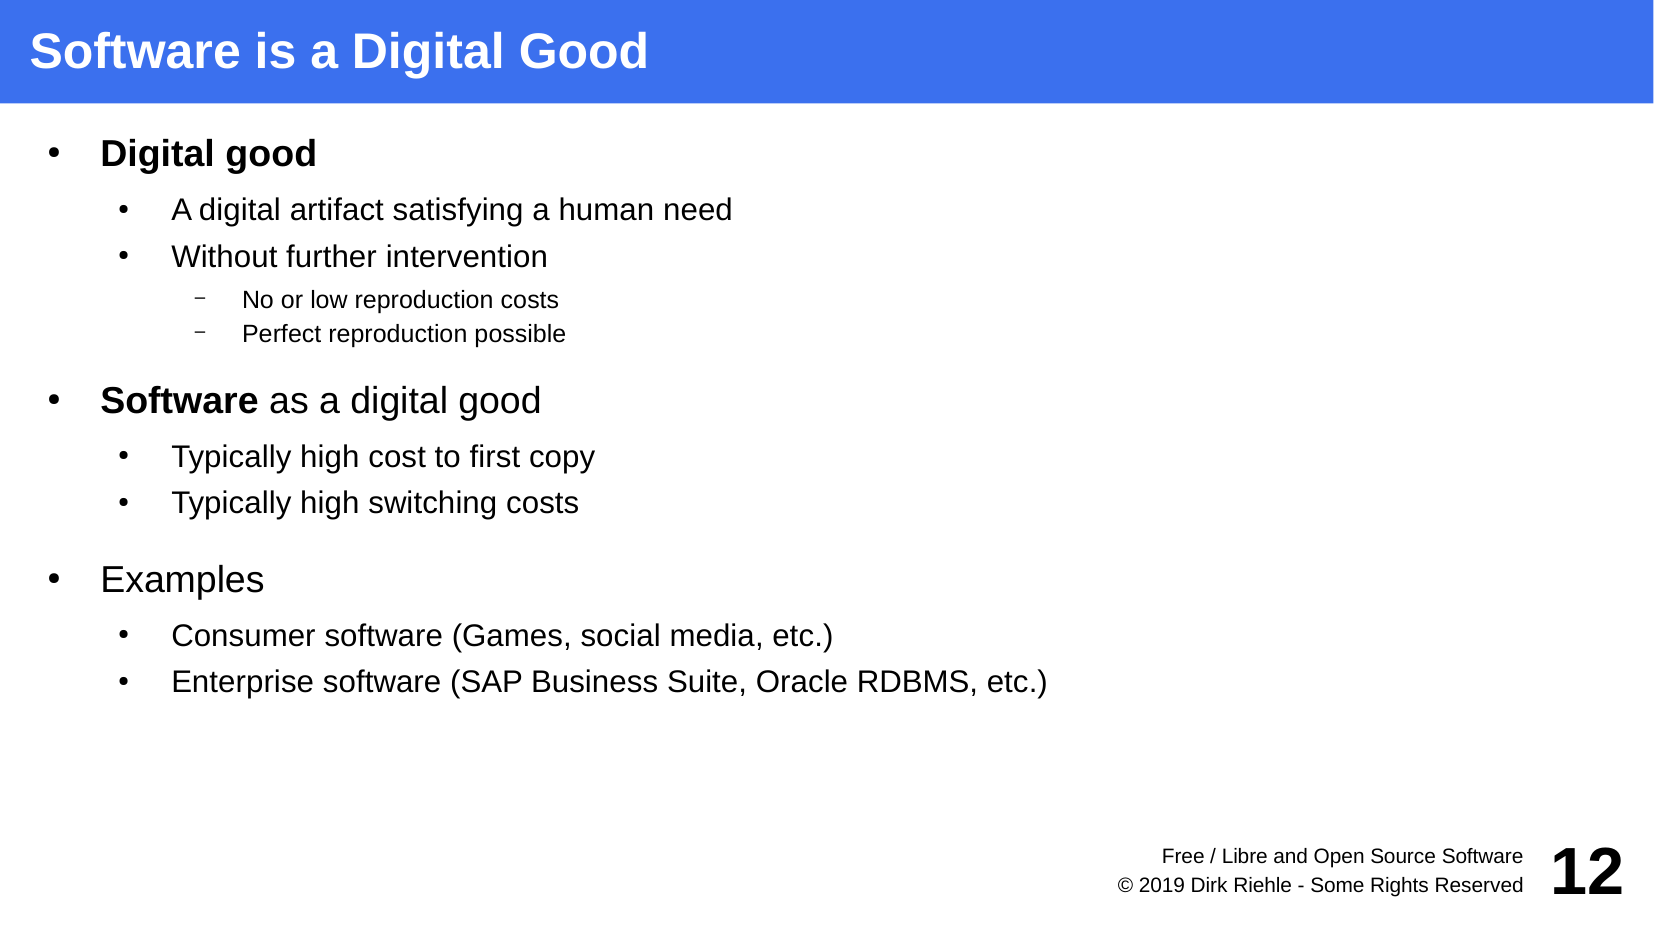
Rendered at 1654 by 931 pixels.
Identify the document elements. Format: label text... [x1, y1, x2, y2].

list Digital good A digital artifact satisfying a human need Without further intervention No or low reproduction costs Perfect reproduction possible Software as a digital good Typically high cost to first copy Typically high switching costs Examples Consumer software (Games, social media, etc.) Enterprise software (SAP Business Suite, Oracle RDBMS, etc.) [29, 132, 1625, 813]
title Software is a Digital Good [0, 0, 1654, 104]
